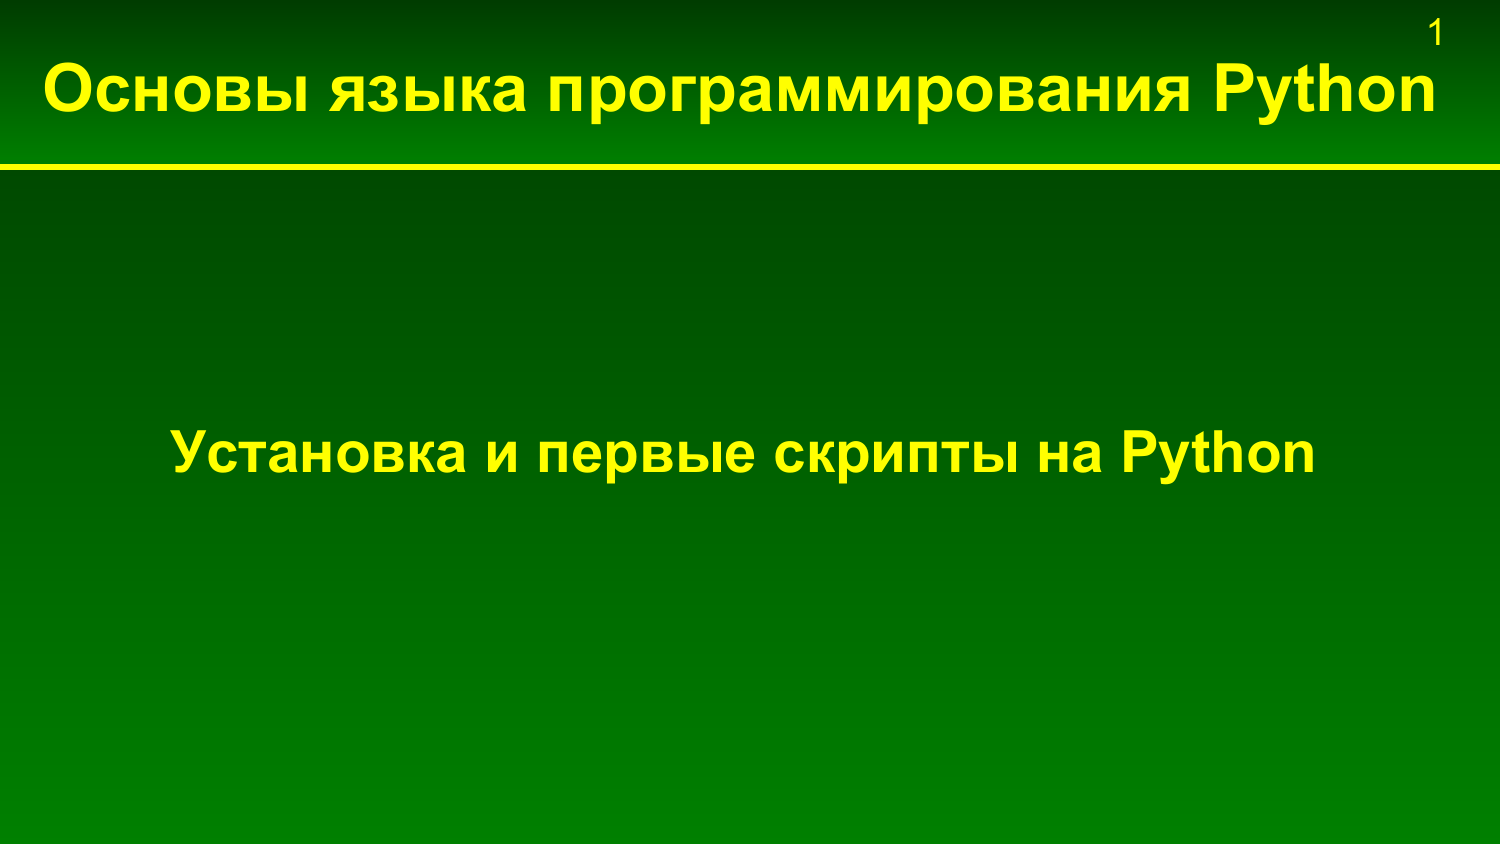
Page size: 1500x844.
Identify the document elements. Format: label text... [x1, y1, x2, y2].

text_box Установка и первые скрипты на Python [23, 389, 1465, 508]
text_box Основы языка программирования Python [17, 36, 1465, 133]
